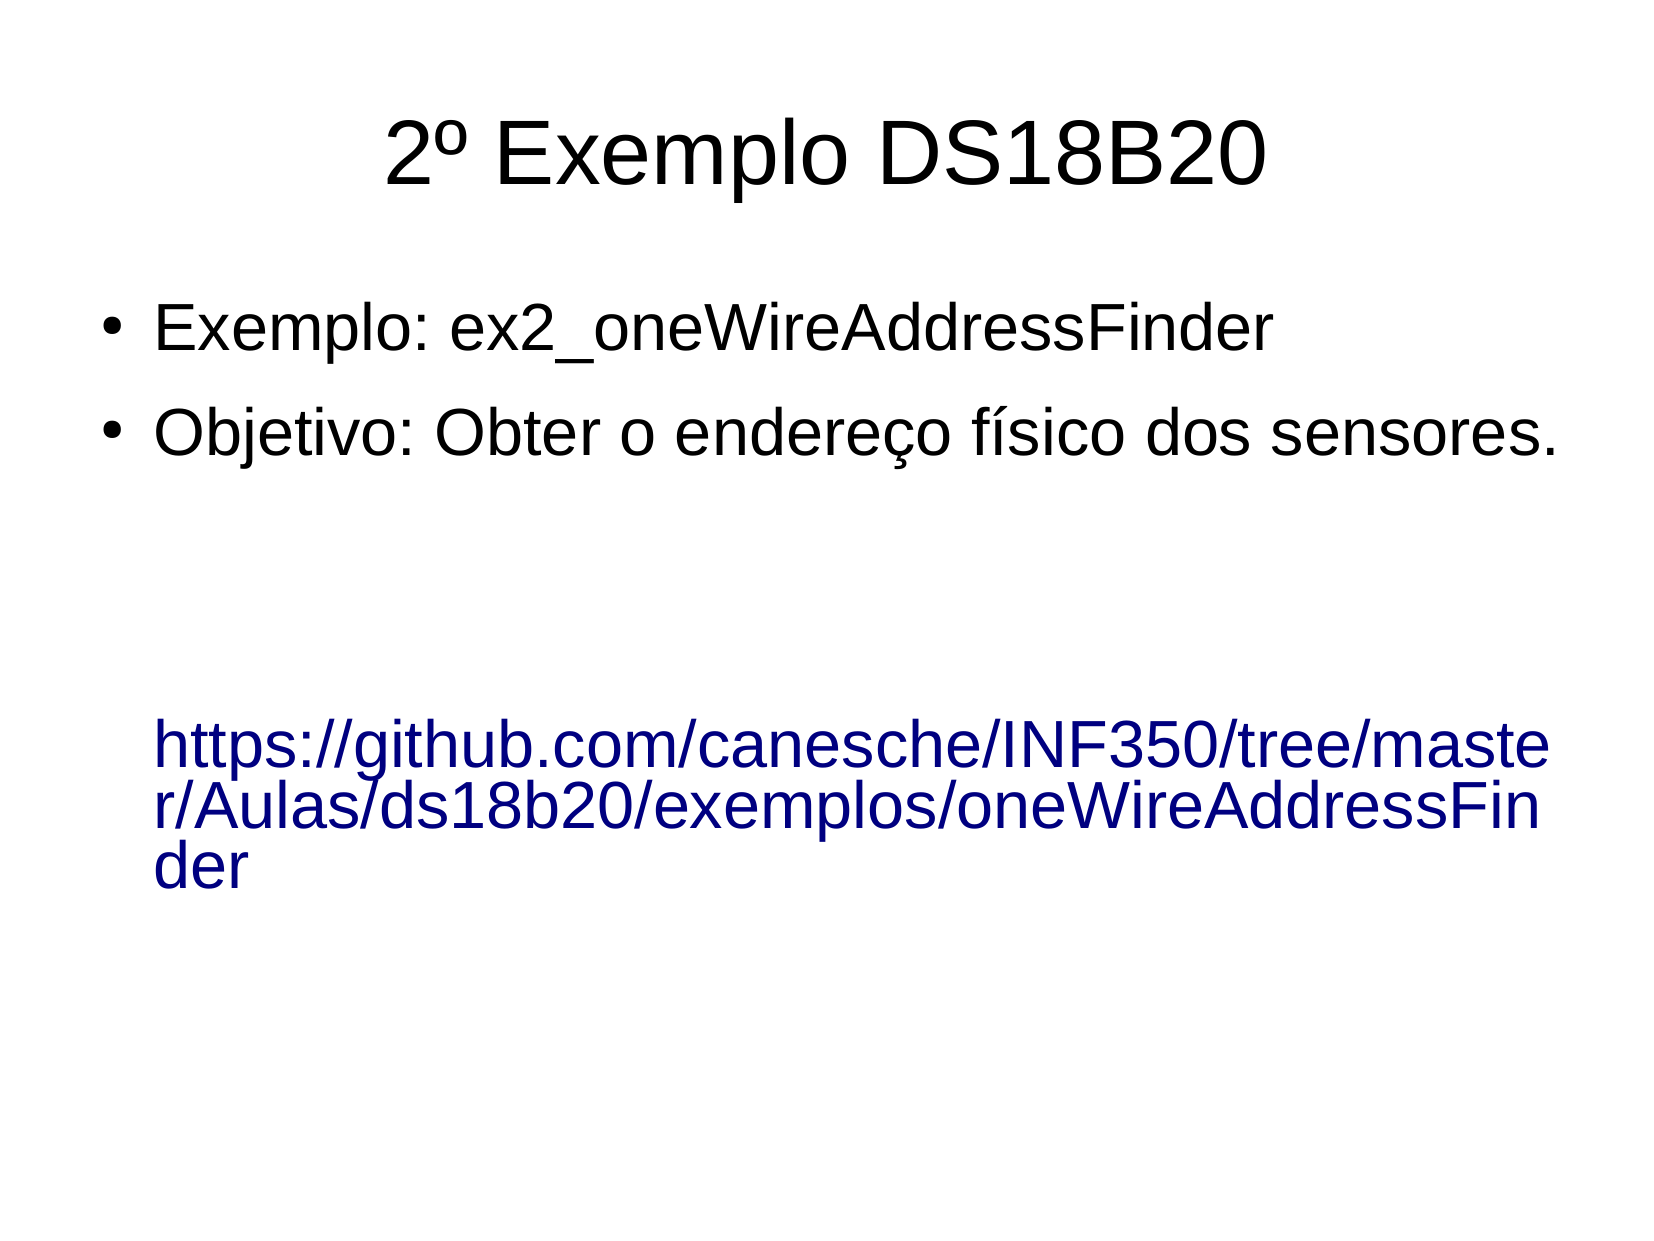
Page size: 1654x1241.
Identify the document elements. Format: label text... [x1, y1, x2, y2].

title 2º Exemplo DS18B20 [82, 49, 1571, 257]
list Exemplo: ex2_oneWireAddressFinder Objetivo: Obter o endereço físico dos sensores. https://github.com/canesche/INF350/tree/master/Aulas/ds18b20/exemplos/oneWireAddressFinder [82, 290, 1571, 1010]
